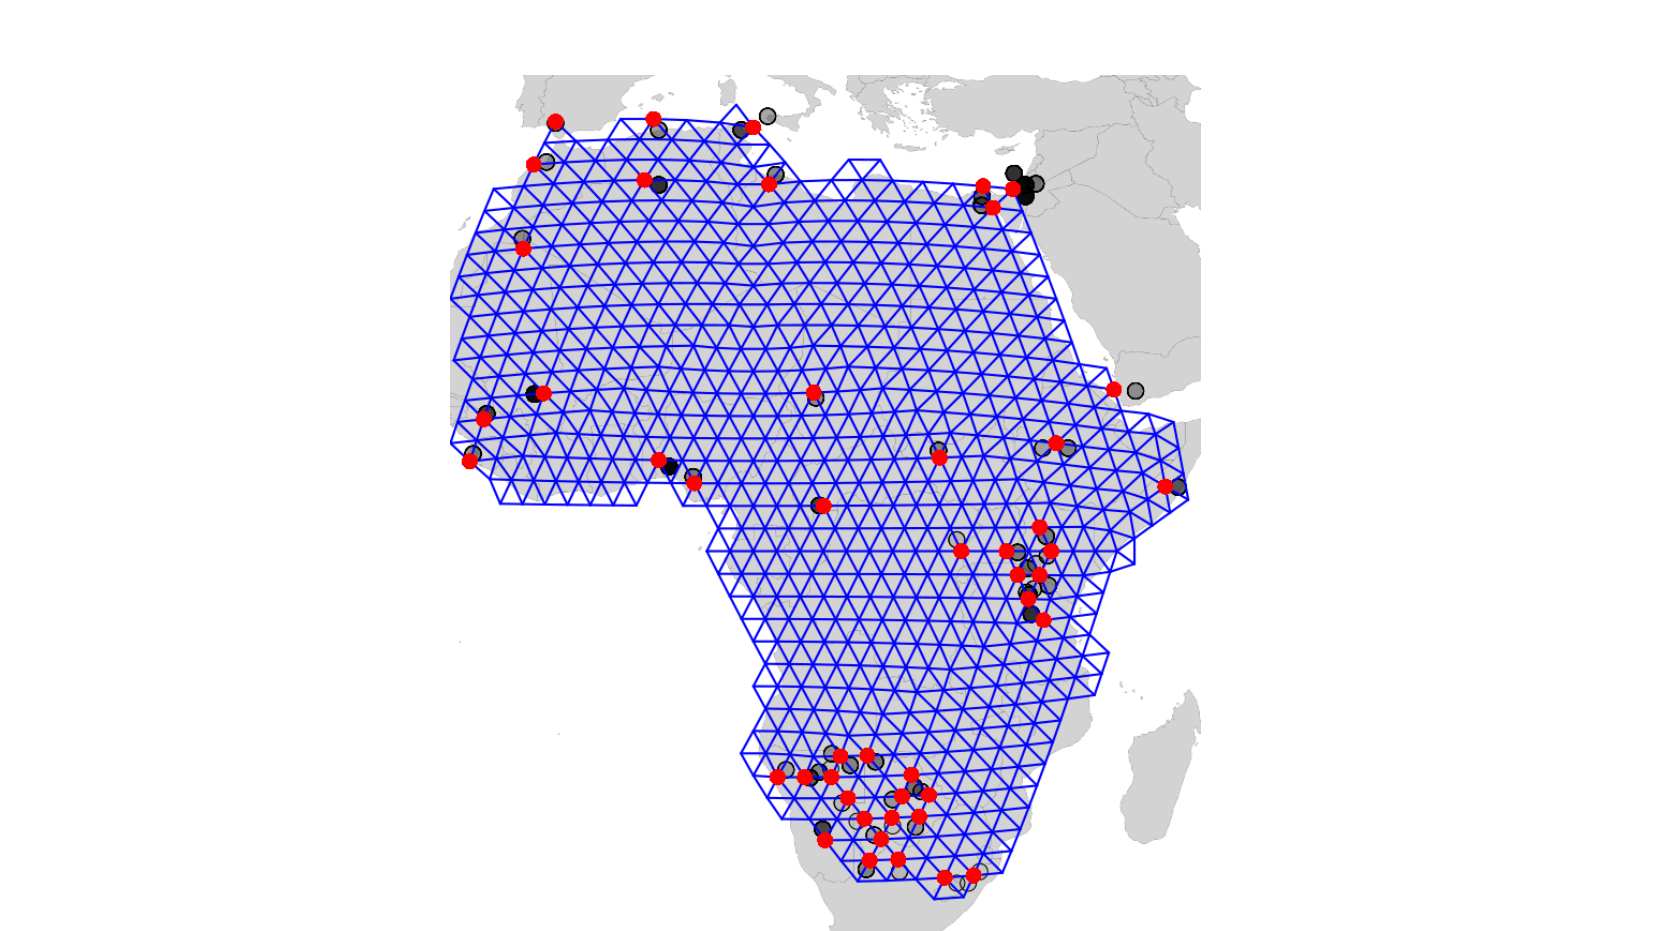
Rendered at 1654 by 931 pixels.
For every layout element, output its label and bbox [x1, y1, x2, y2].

picture [450, 75, 1201, 931]
